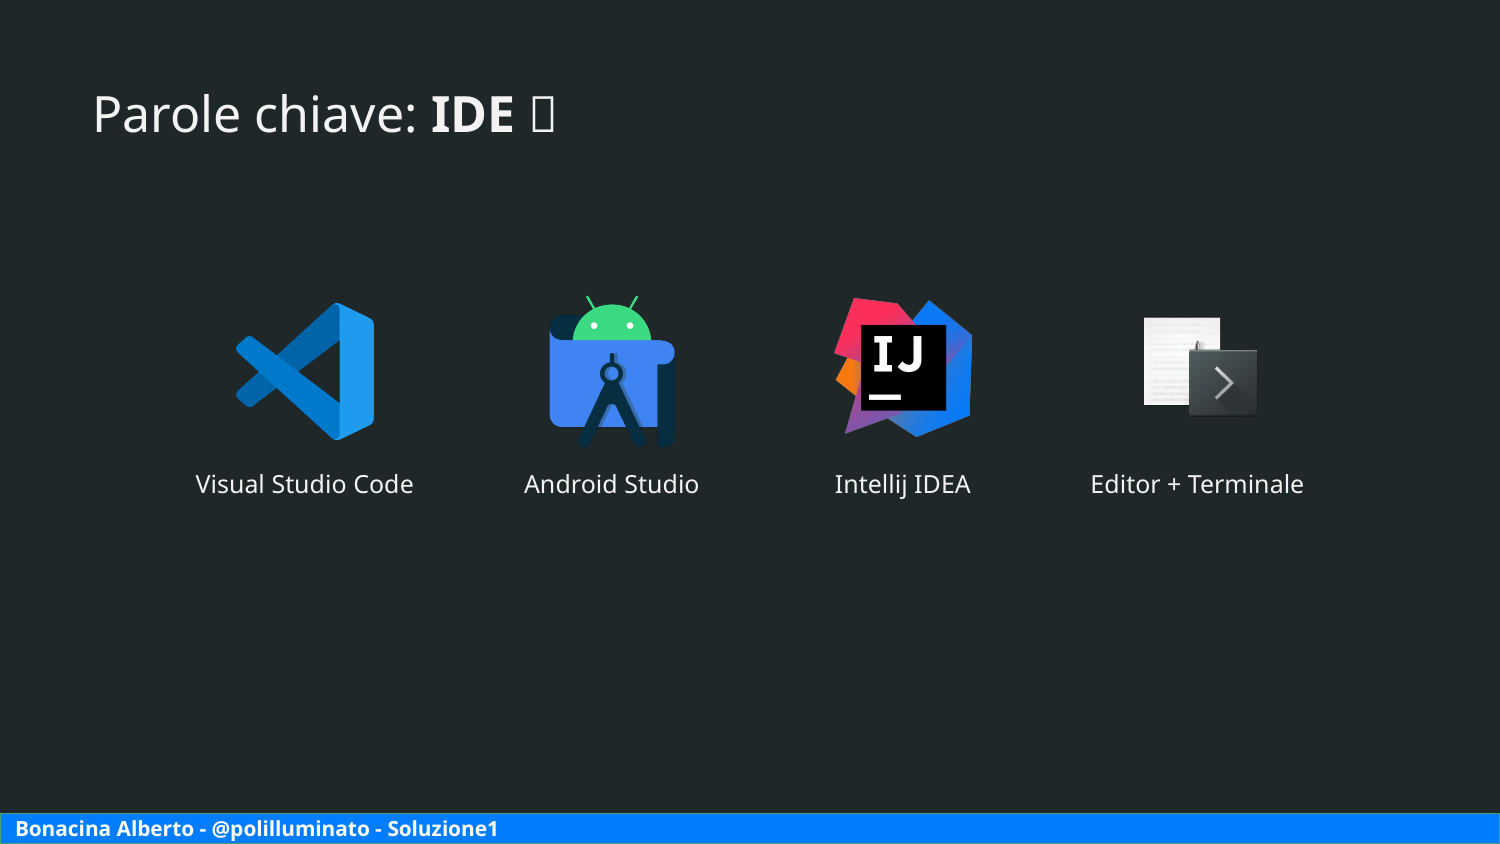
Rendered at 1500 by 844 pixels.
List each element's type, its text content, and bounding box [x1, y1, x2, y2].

picture [236, 303, 374, 440]
text_box Bonacina Alberto - @polilluminato - Soluzione1 [0, 800, 1500, 844]
picture [1130, 311, 1264, 424]
text_box Parole chiave: IDE 🧑‍💻 [77, 67, 722, 159]
picture [505, 251, 719, 454]
text_box Intellij IDEA [767, 454, 1040, 515]
picture [834, 298, 972, 437]
text_box Android Studio [476, 454, 749, 515]
text_box Editor + Terminale [1061, 454, 1334, 515]
text_box Visual Studio Code [168, 454, 441, 515]
